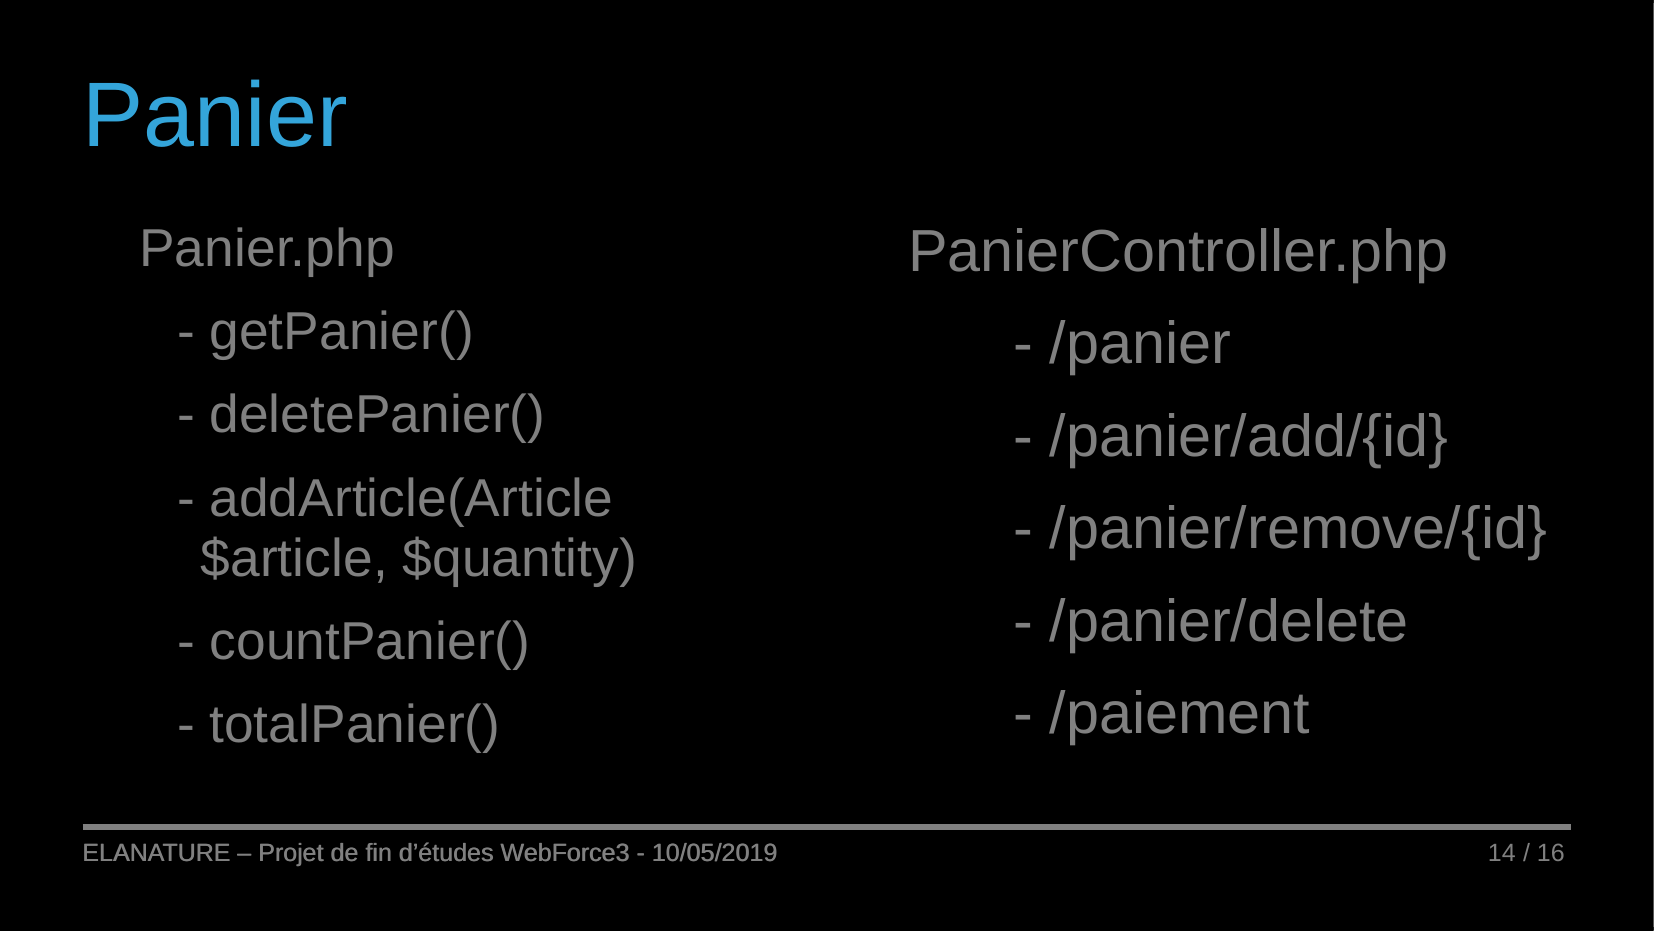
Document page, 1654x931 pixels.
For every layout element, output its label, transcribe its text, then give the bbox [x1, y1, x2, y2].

title Panier [82, 37, 1571, 193]
list PanierController.php - /panier - /panier/add/{id} - /panier/remove/{id} - /panier/delete - /paiement [845, 217, 1572, 758]
list Panier.php - getPanier() - deletePanier() - addArticle(Article $article, $quantity) - countPanier() - totalPanier() [82, 217, 809, 758]
